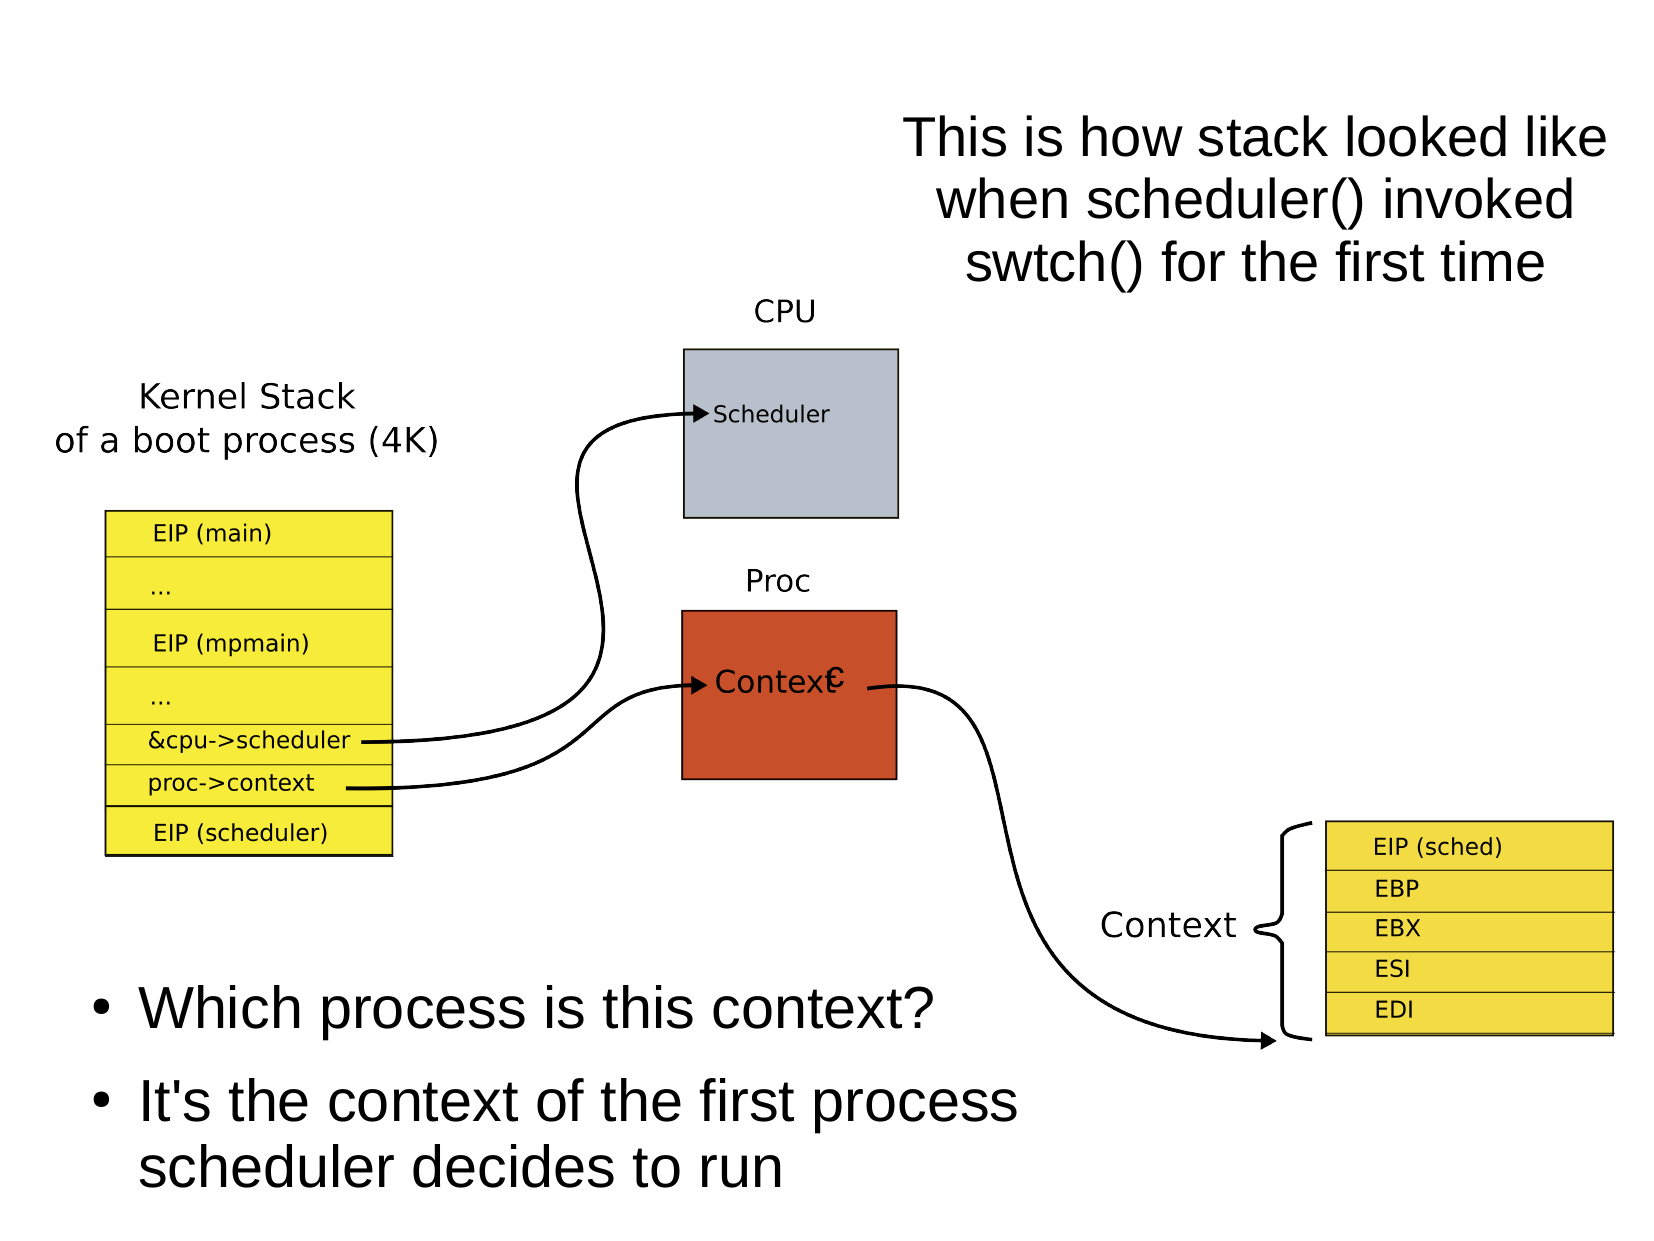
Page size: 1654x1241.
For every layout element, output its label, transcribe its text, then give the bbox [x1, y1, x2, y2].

list Which process is this context? It's the context of the first process scheduler decides to run [75, 1050, 1126, 1201]
list This is how stack looked like when scheduler() invoked swtch() for the first time [900, 105, 1613, 299]
picture [56, 299, 1615, 1050]
